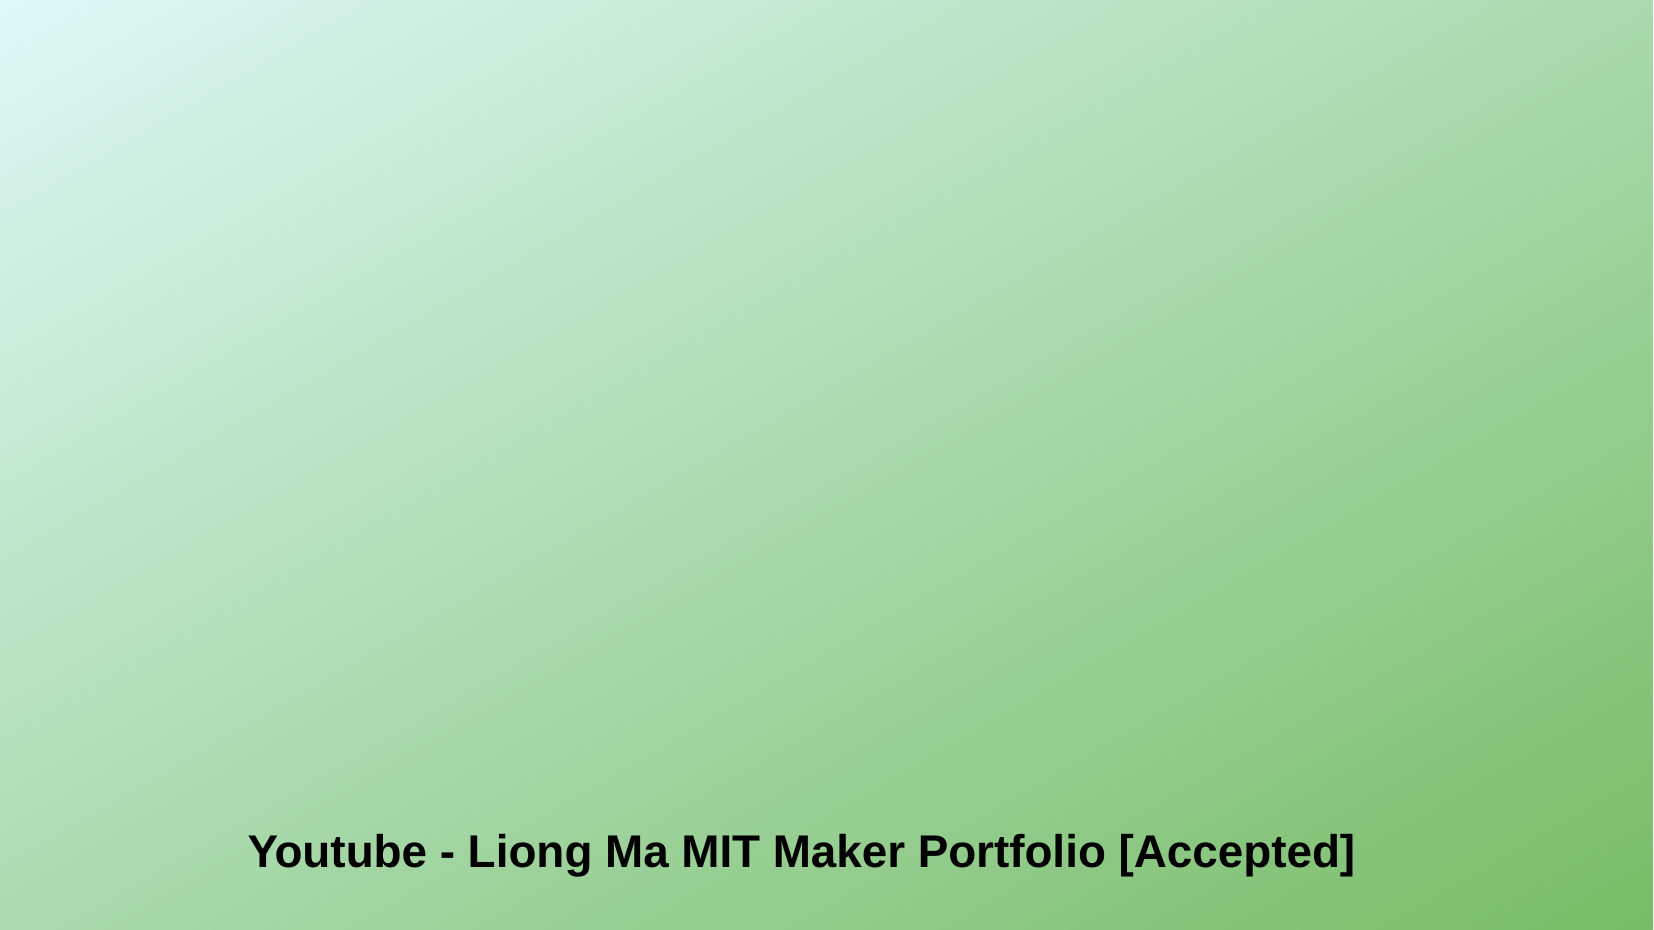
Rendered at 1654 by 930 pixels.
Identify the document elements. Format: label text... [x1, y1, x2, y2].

text_box [199, 80, 1435, 775]
text_box Youtube - Liong Ma MIT Maker Portfolio [Accepted] [232, 818, 1427, 930]
